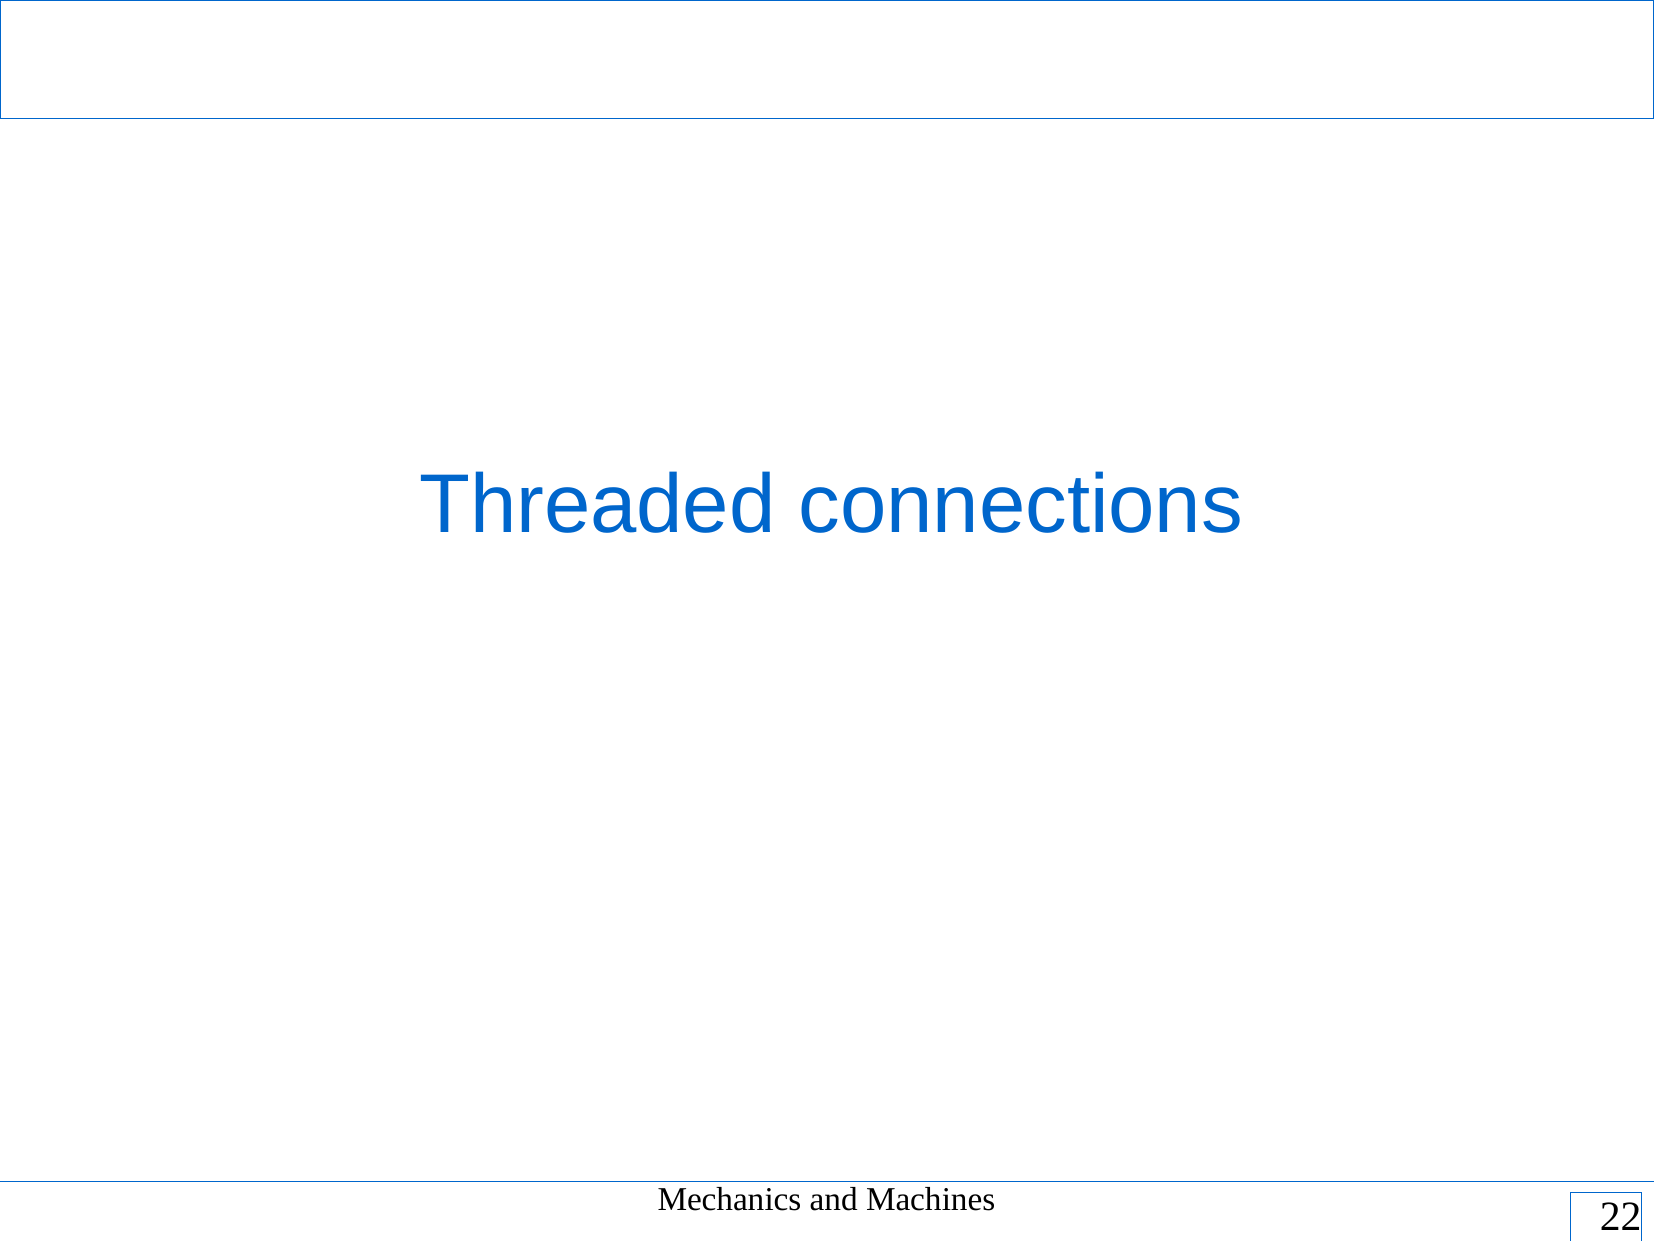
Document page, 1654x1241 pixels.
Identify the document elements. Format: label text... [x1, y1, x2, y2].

title [0, 0, 1654, 119]
text_box Threaded connections [405, 450, 1279, 651]
